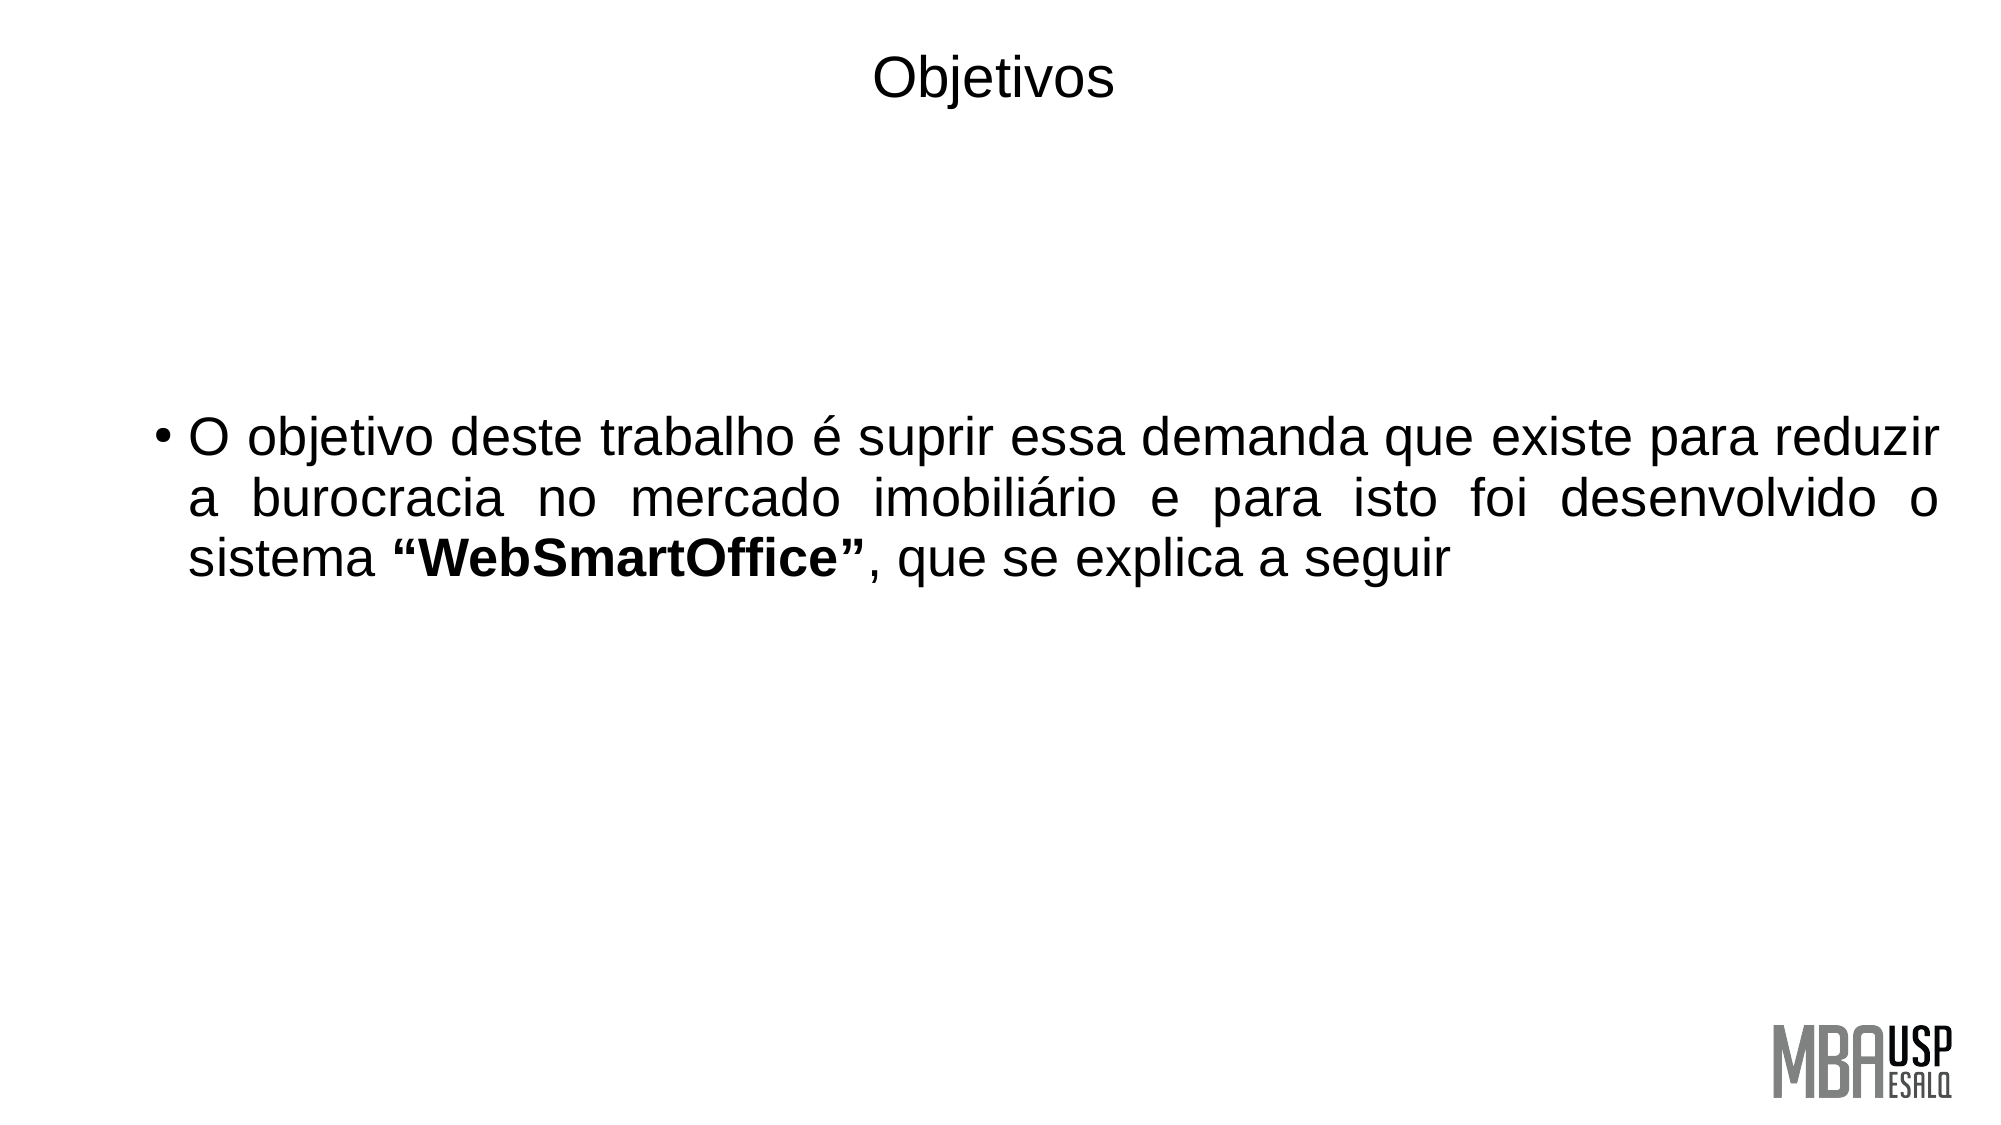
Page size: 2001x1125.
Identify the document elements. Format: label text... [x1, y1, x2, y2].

picture [1765, 1021, 1960, 1102]
text_box Objetivos [37, 37, 1951, 118]
text_box O objetivo deste trabalho é suprir essa demanda que existe para reduzir a burocracia no mercado imobiliário e para isto foi desenvolvido o sistema “WebSmartOffice”, que se explica a seguir [82, 150, 1951, 976]
